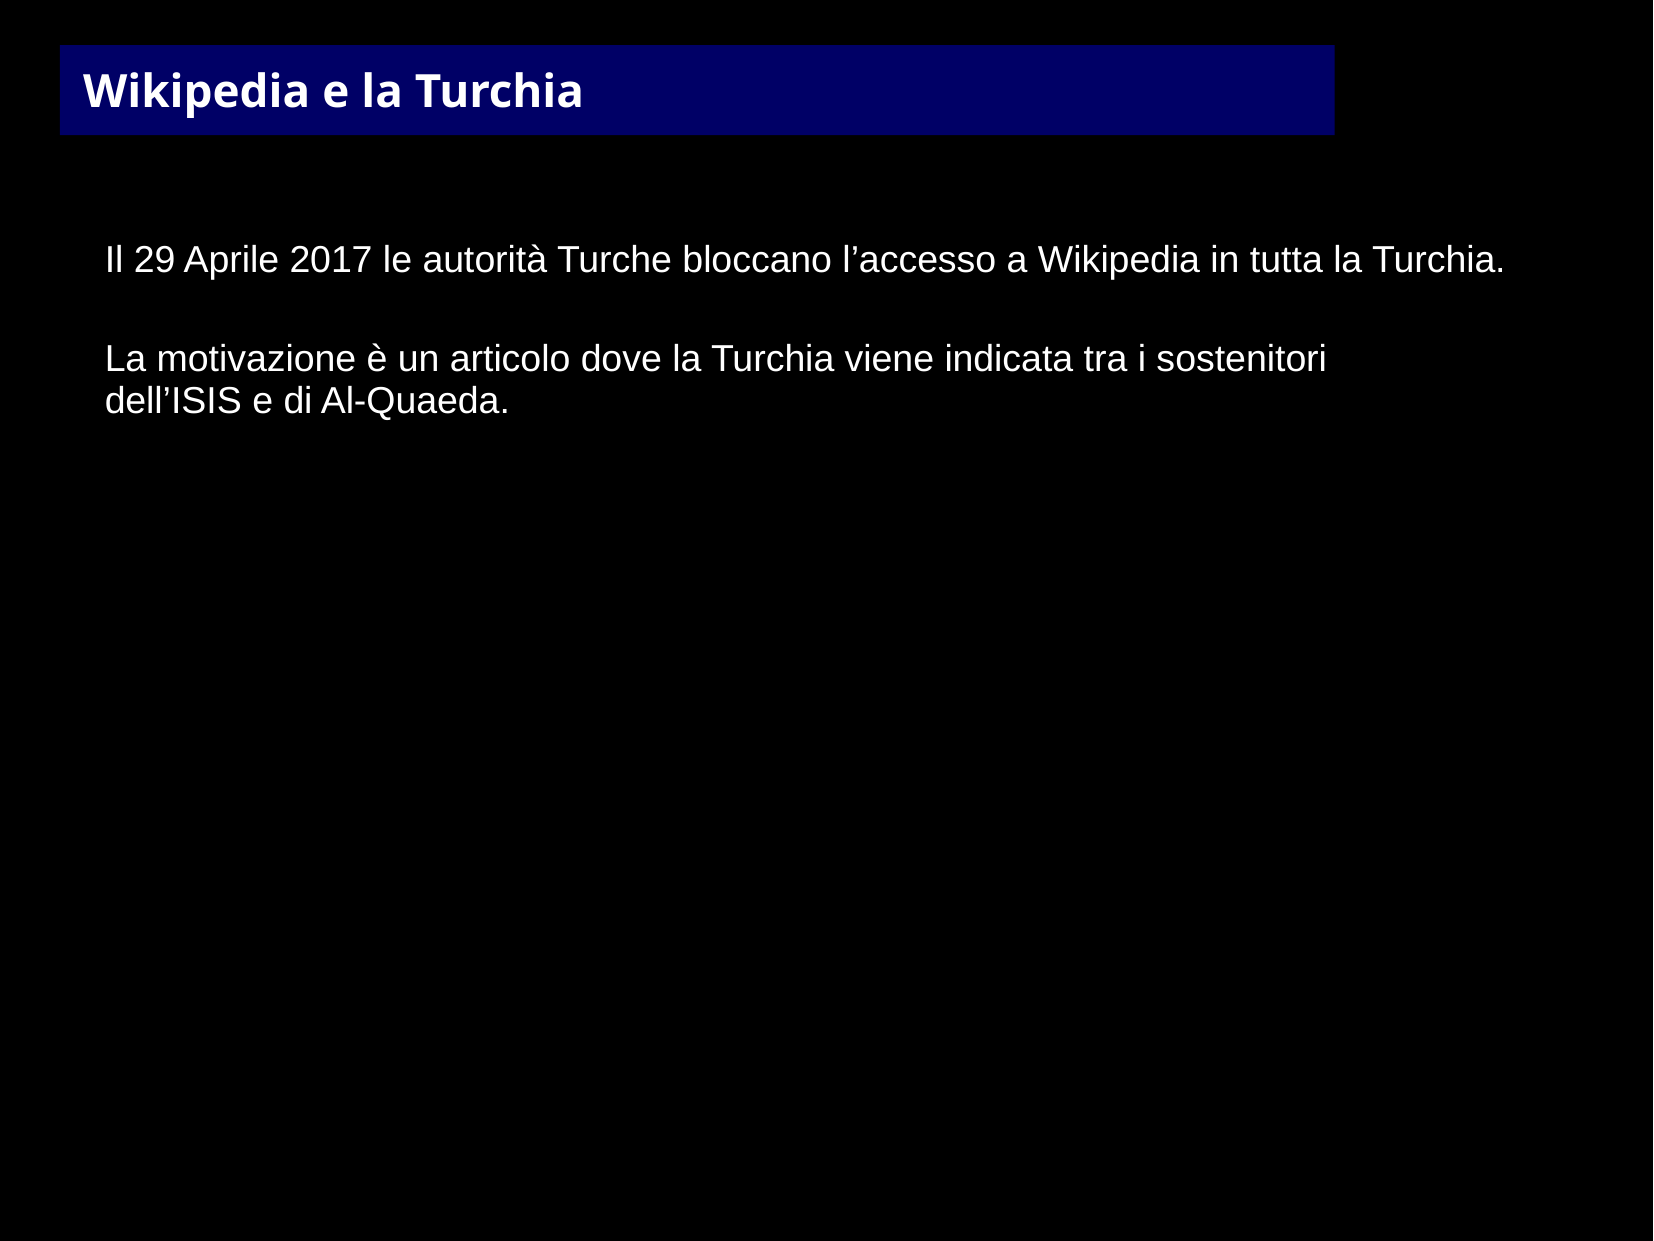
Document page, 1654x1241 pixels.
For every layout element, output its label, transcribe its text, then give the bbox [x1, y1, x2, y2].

list Wikipedia e la Turchia [59, 45, 1335, 136]
text_box La motivazione è un articolo dove la Turchia viene indicata tra i sostenitori dell’ISIS e di Al-Quaeda. [90, 330, 1353, 429]
text_box Il 29 Aprile 2017 le autorità Turche bloccano l’accesso a Wikipedia in tutta la Turchia. [90, 231, 1522, 331]
